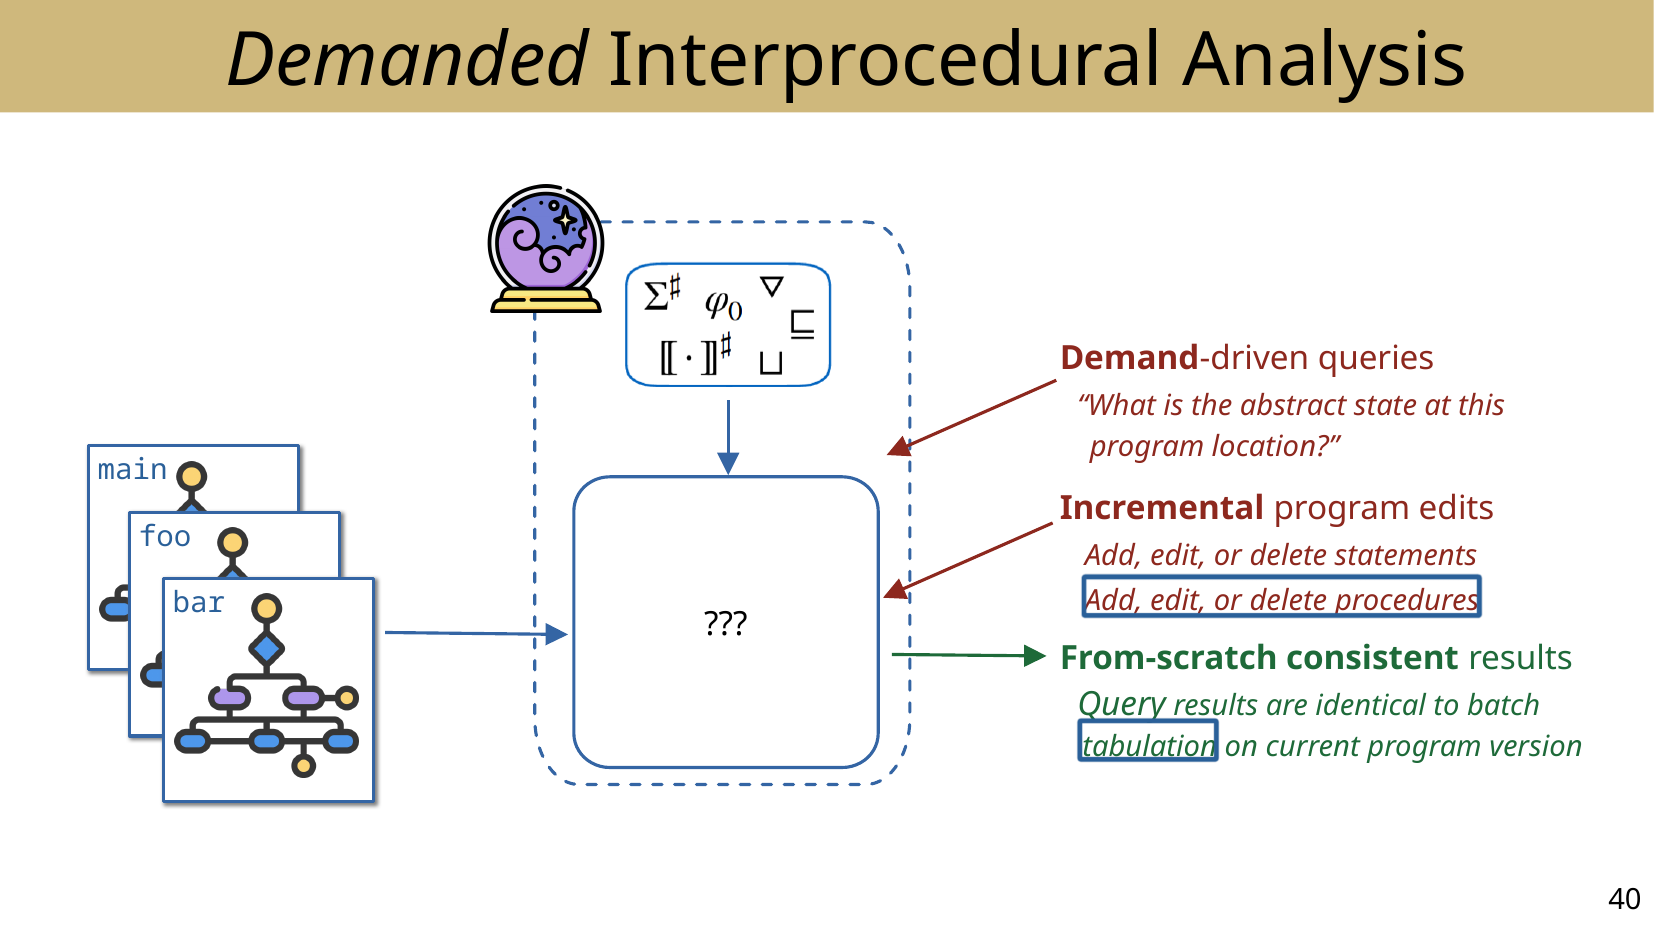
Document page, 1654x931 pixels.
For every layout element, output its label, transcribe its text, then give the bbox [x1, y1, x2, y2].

picture [174, 593, 359, 778]
text_box main [97, 448, 179, 487]
text_box bar [172, 580, 226, 620]
picture [192, 527, 325, 578]
picture [99, 461, 284, 646]
text_box ??? [573, 476, 879, 768]
text_box From-scratch consistent results Query results are identical to batch tabulation on current program version [1059, 634, 1596, 800]
title Demanded Interprocedural Analysis [0, 0, 1654, 153]
text_box Demand-driven queries “What is the abstract state at this program location?” [1059, 334, 1548, 484]
text_box Incremental program edits Add, edit, or delete statements Add, edit, or delete procedures [1059, 484, 1548, 634]
picture [140, 604, 163, 712]
picture [482, 184, 610, 313]
picture [621, 259, 835, 387]
text_box foo [138, 514, 192, 604]
text_box [88, 445, 374, 802]
